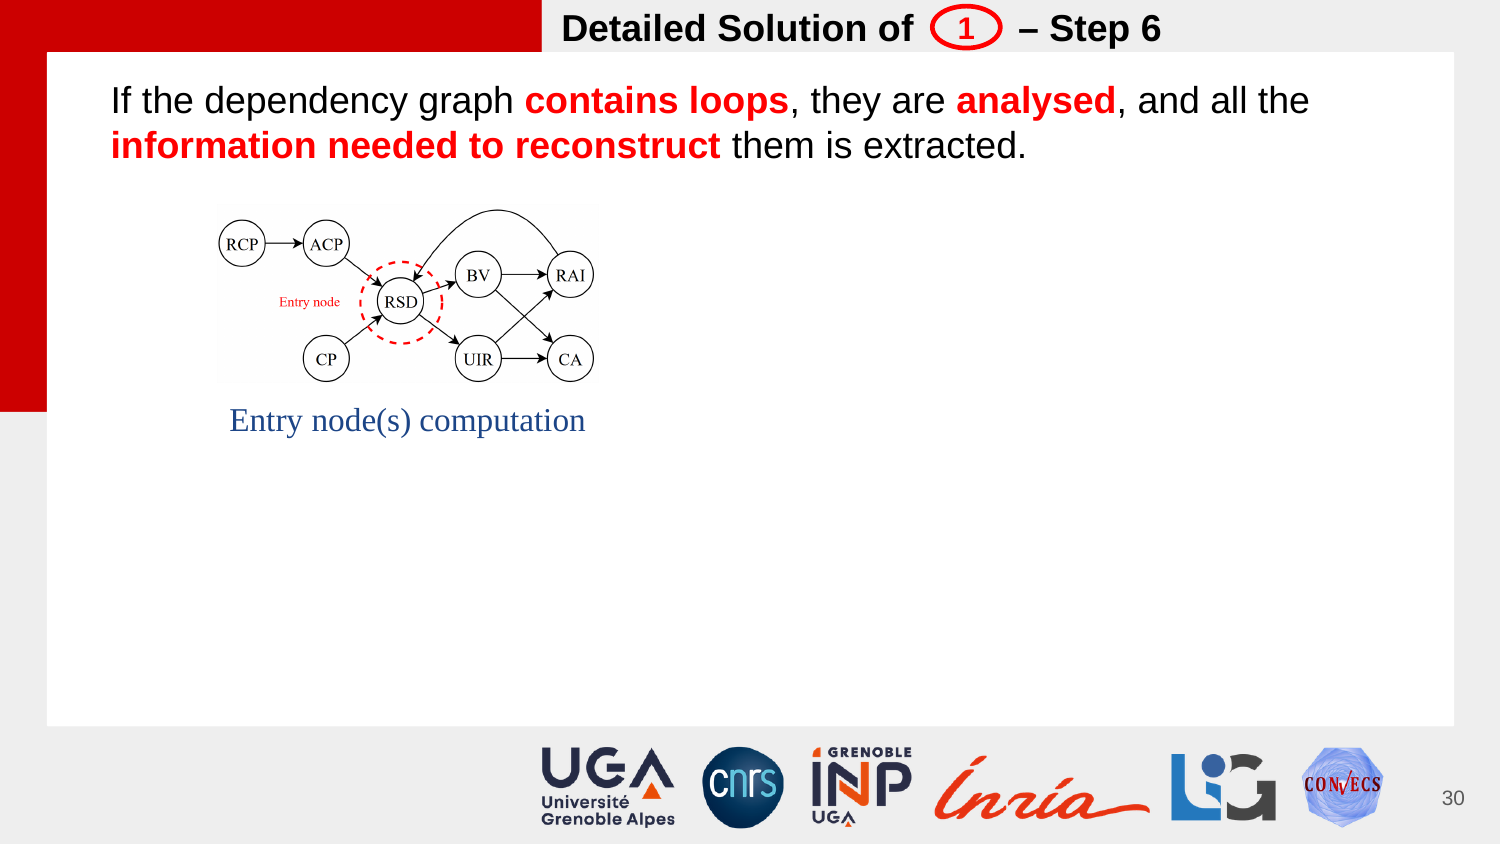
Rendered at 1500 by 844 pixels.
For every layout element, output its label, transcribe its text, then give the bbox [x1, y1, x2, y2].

text_box Entry node(s) computation [185, 391, 630, 446]
text_box If the dependency graph contains loops, they are analysed, and all the information needed to reconstruct them is extracted. [95, 72, 1405, 231]
picture [0, 0, 1500, 844]
text_box Detailed Solution of – Step 6 [546, 0, 1441, 55]
slide_number <numéro> [1389, 764, 1480, 830]
text_box 1 [932, 6, 1001, 49]
